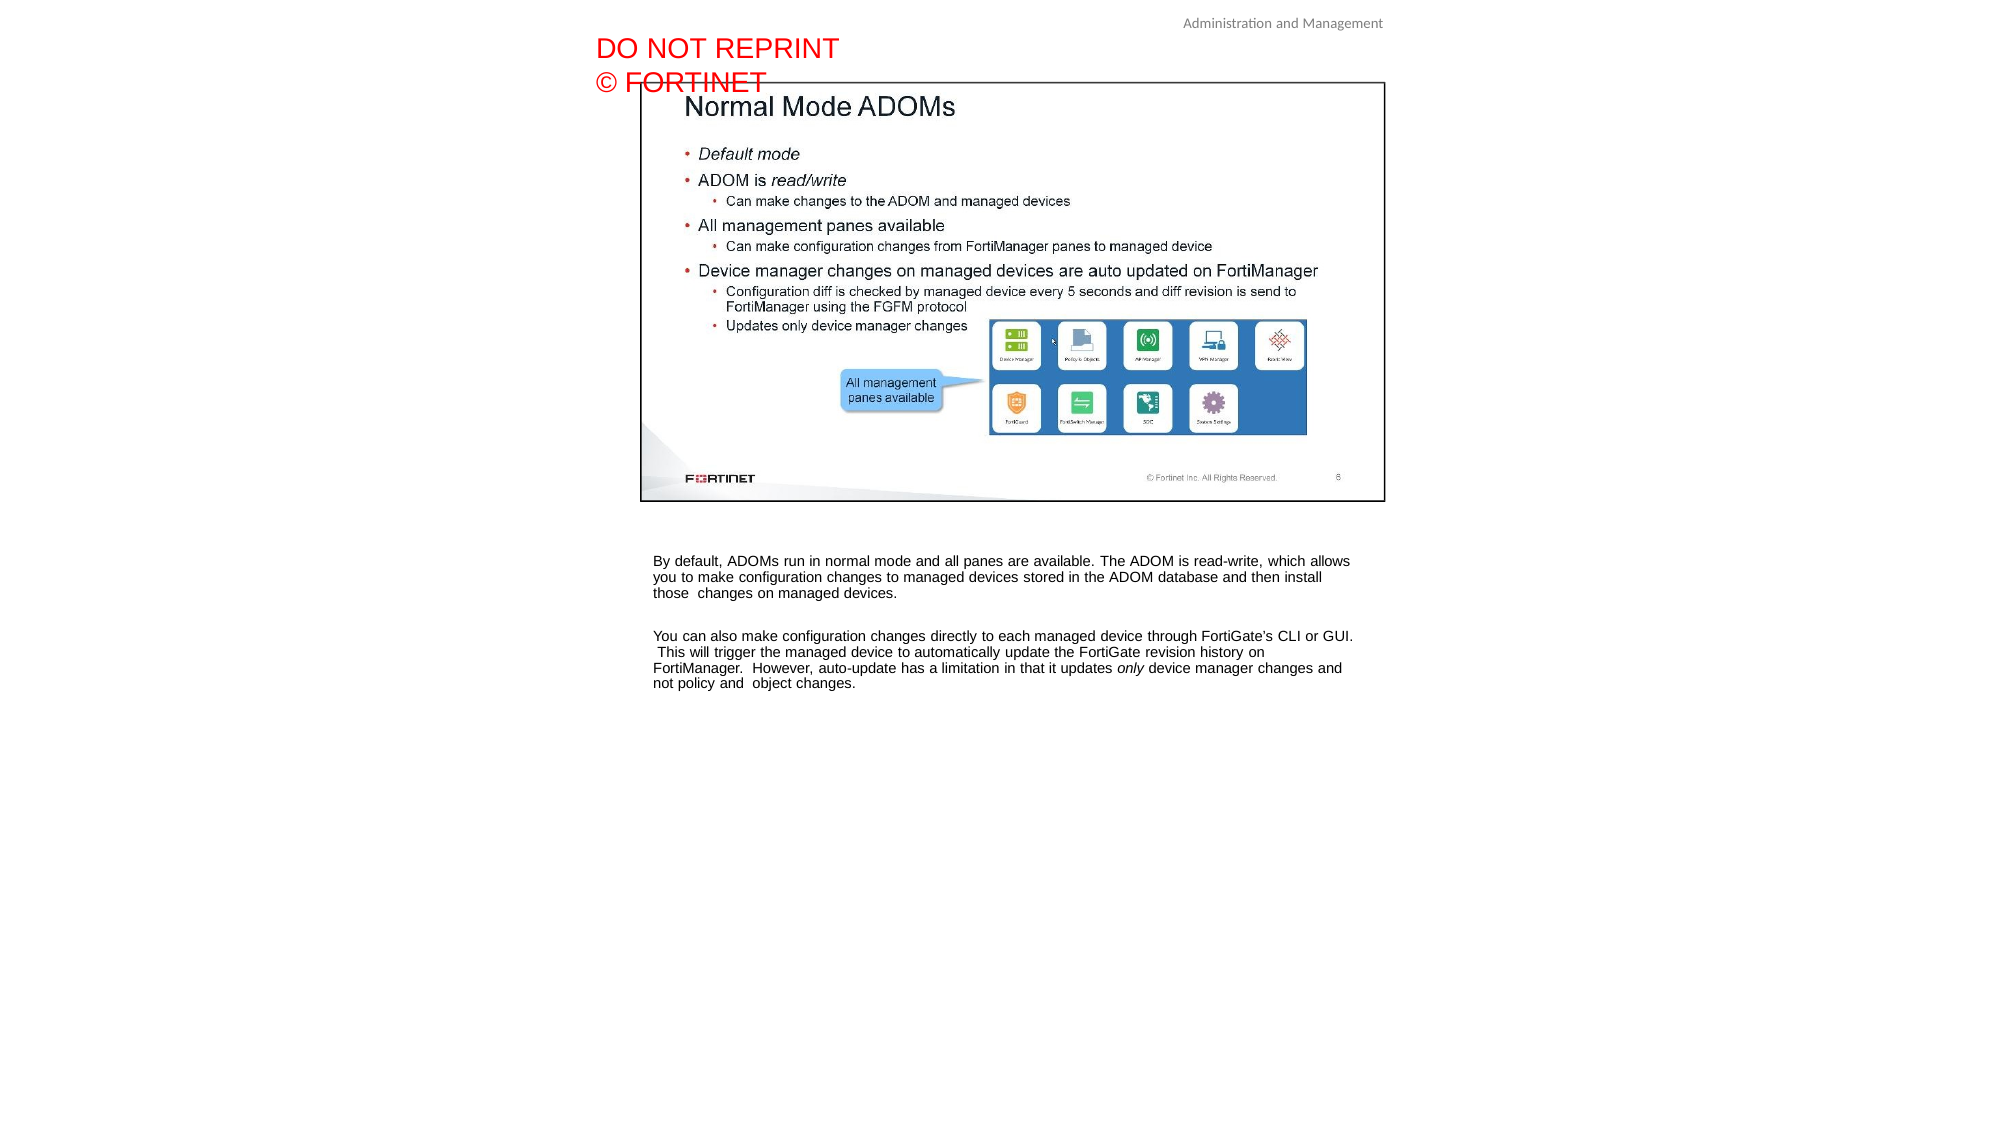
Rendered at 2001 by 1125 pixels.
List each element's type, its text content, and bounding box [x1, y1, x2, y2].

picture [642, 92, 1345, 500]
text_box By default, ADOMs run in normal mode and all panes are available. The ADOM is read-write, which allows you to make configuration changes to managed devices stored in the ADOM database and then install those changes on managed devices. You can also make configuration changes directly to each managed device through FortiGate’s CLI or GUI. This will trigger the managed device to automatically update the FortiGate revision history on FortiManager. However, auto-update has a limitation in that it updates only device manager changes and not policy and object changes. [651, 550, 1363, 694]
text_box [640, 81, 1386, 502]
text_box Administration and Management [1181, 11, 1386, 32]
text_box DO NOT REPRINT © FORTINET [594, 28, 841, 98]
